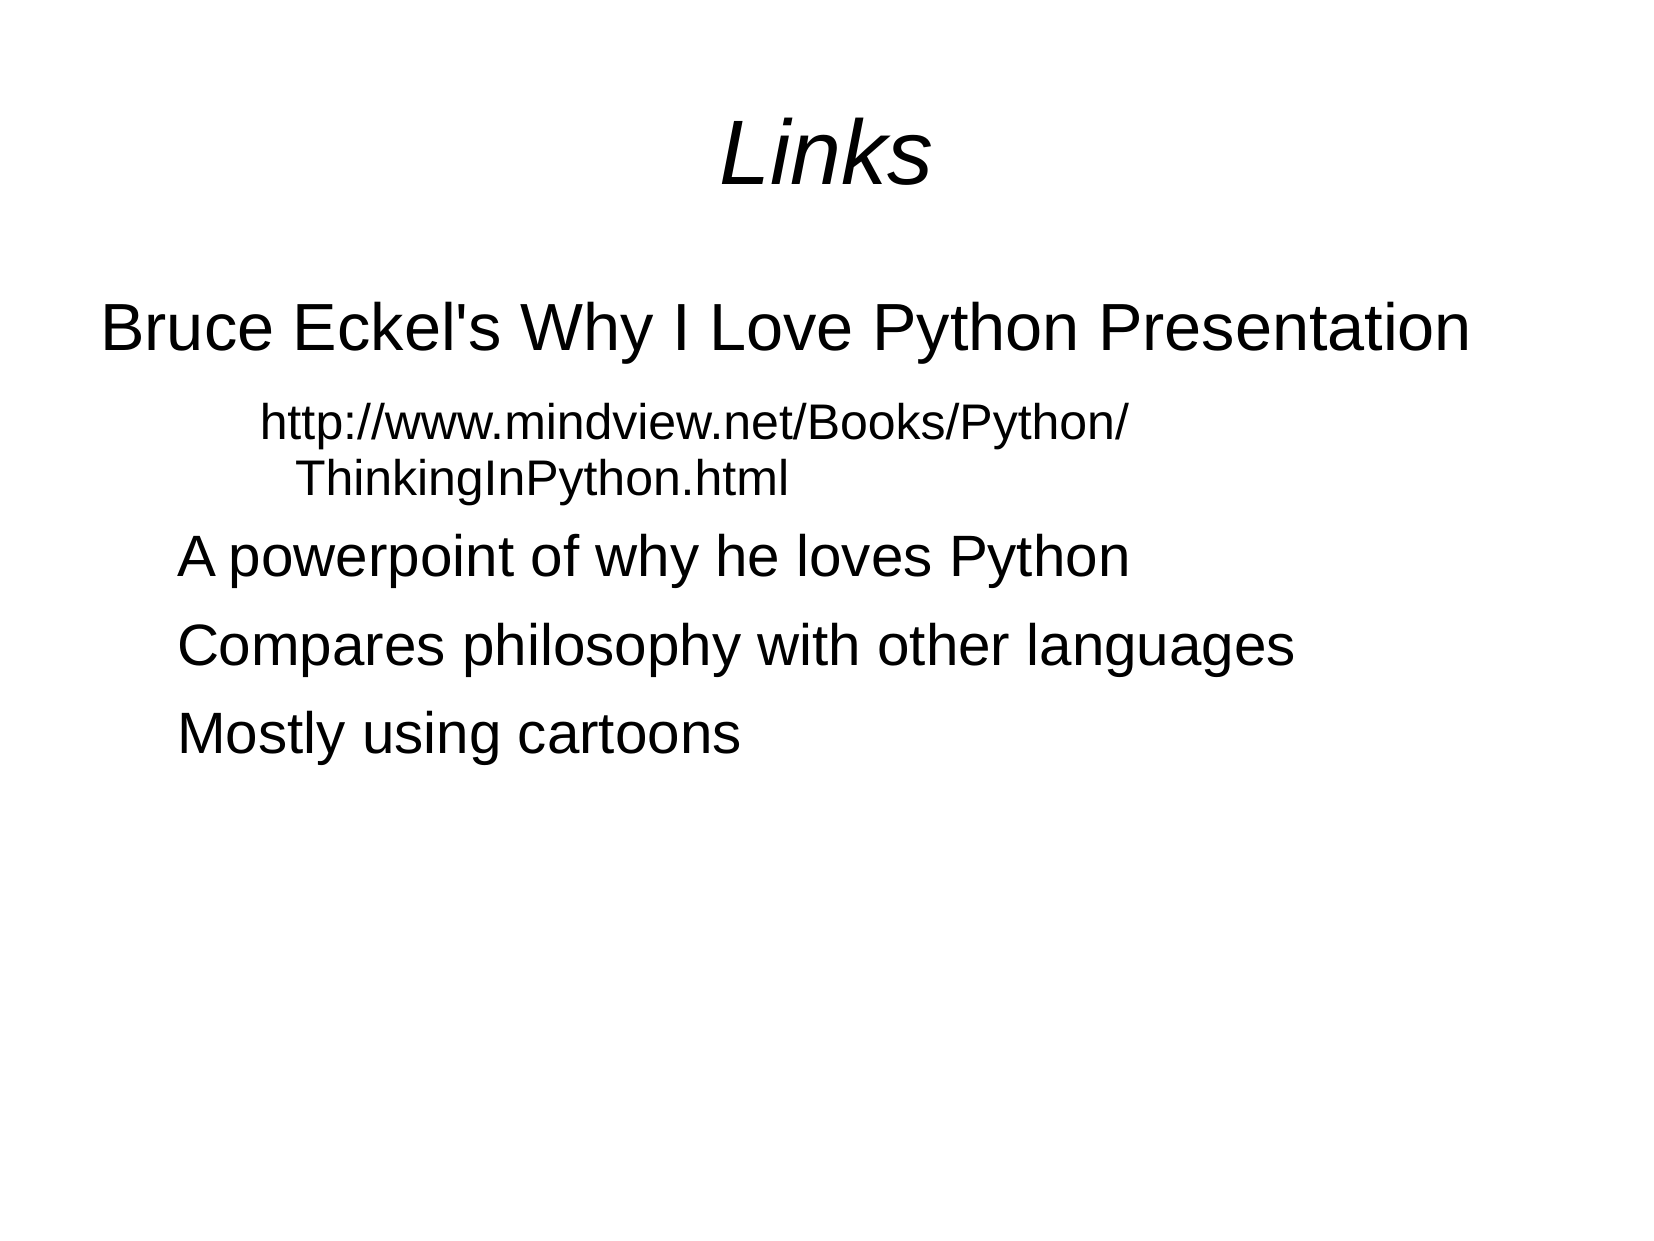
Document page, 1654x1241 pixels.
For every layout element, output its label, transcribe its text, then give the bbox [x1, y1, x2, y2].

title Links [82, 56, 1571, 250]
list Bruce Eckel's Why I Love Python Presentation http://www.mindview.net/Books/Python/ThinkingInPython.html A powerpoint of why he loves Python Compares philosophy with other languages Mostly using cartoons [82, 290, 1571, 1094]
